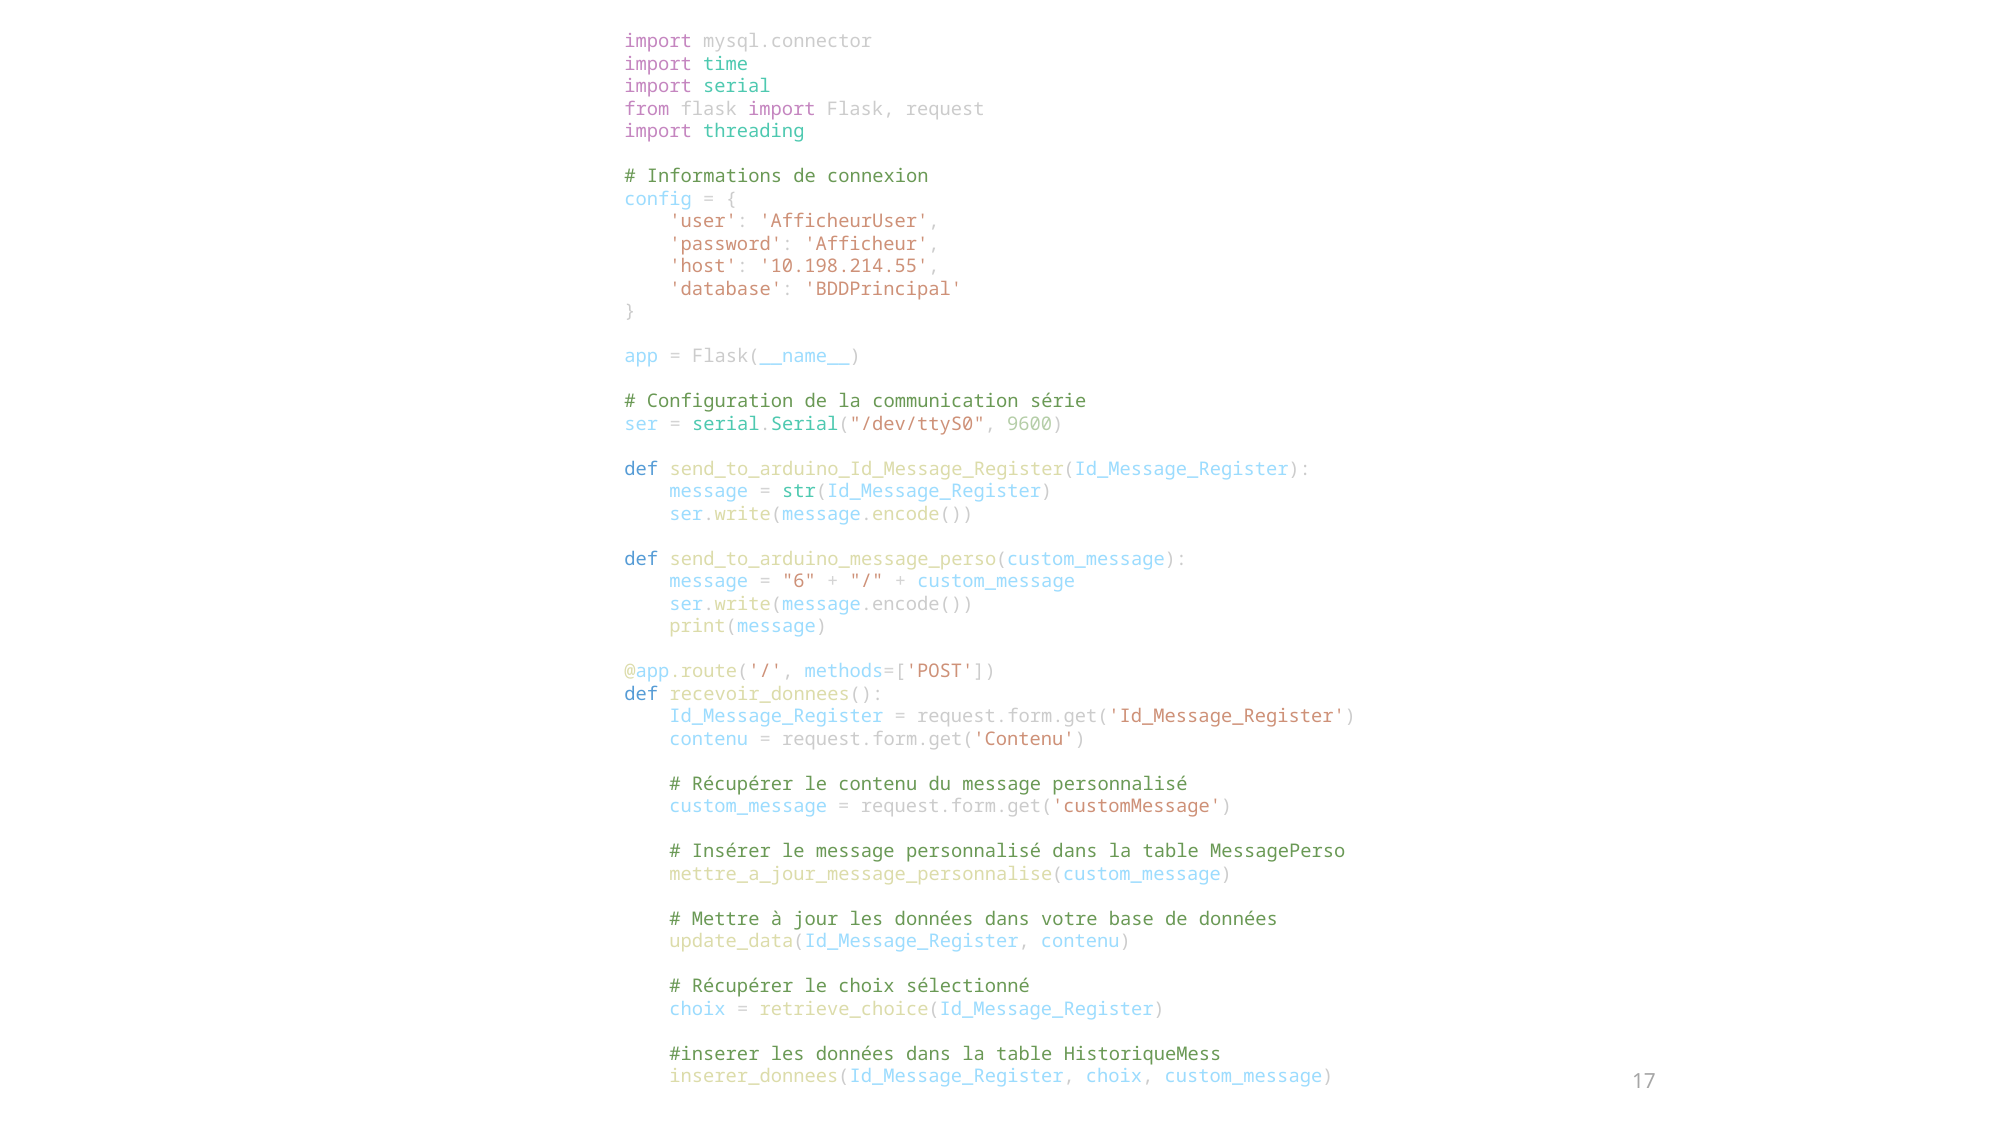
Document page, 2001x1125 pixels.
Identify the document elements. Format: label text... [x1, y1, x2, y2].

text_box import mysql.connector import time import serial from flask import Flask, request import threading # Informations de connexion config = { 'user': 'AfficheurUser', 'password': 'Afficheur', 'host': '10.198.214.55', 'database': 'BDDPrincipal' } app = Flask(__name__) # Configuration de la communication série ser = serial.Serial("/dev/ttyS0", 9600) def send_to_arduino_Id_Message_Register(Id_Message_Register): message = str(Id_Message_Register) ser.write(message.encode()) def send_to_arduino_message_perso(custom_message): message = "6" + "/" + custom_message ser.write(message.encode()) print(message) @app.route('/', methods=['POST']) def recevoir_donnees(): Id_Message_Register = request.form.get('Id_Message_Register') contenu = request.form.get('Contenu') # Récupérer le contenu du message personnalisé custom_message = request.form.get('customMessage') # Insérer le message personnalisé dans la table MessagePerso mettre_a_jour_message_personnalise(custom_message) # Mettre à jour les données dans votre base de données update_data(Id_Message_Register, contenu) # Récupérer le choix sélectionné choix = retrieve_choice(Id_Message_Register) #inserer les données dans la table HistoriqueMess inserer_donnees(Id_Message_Register, choix, custom_message) [609, 21, 2000, 1125]
text_box [1632, 1067, 1910, 1093]
